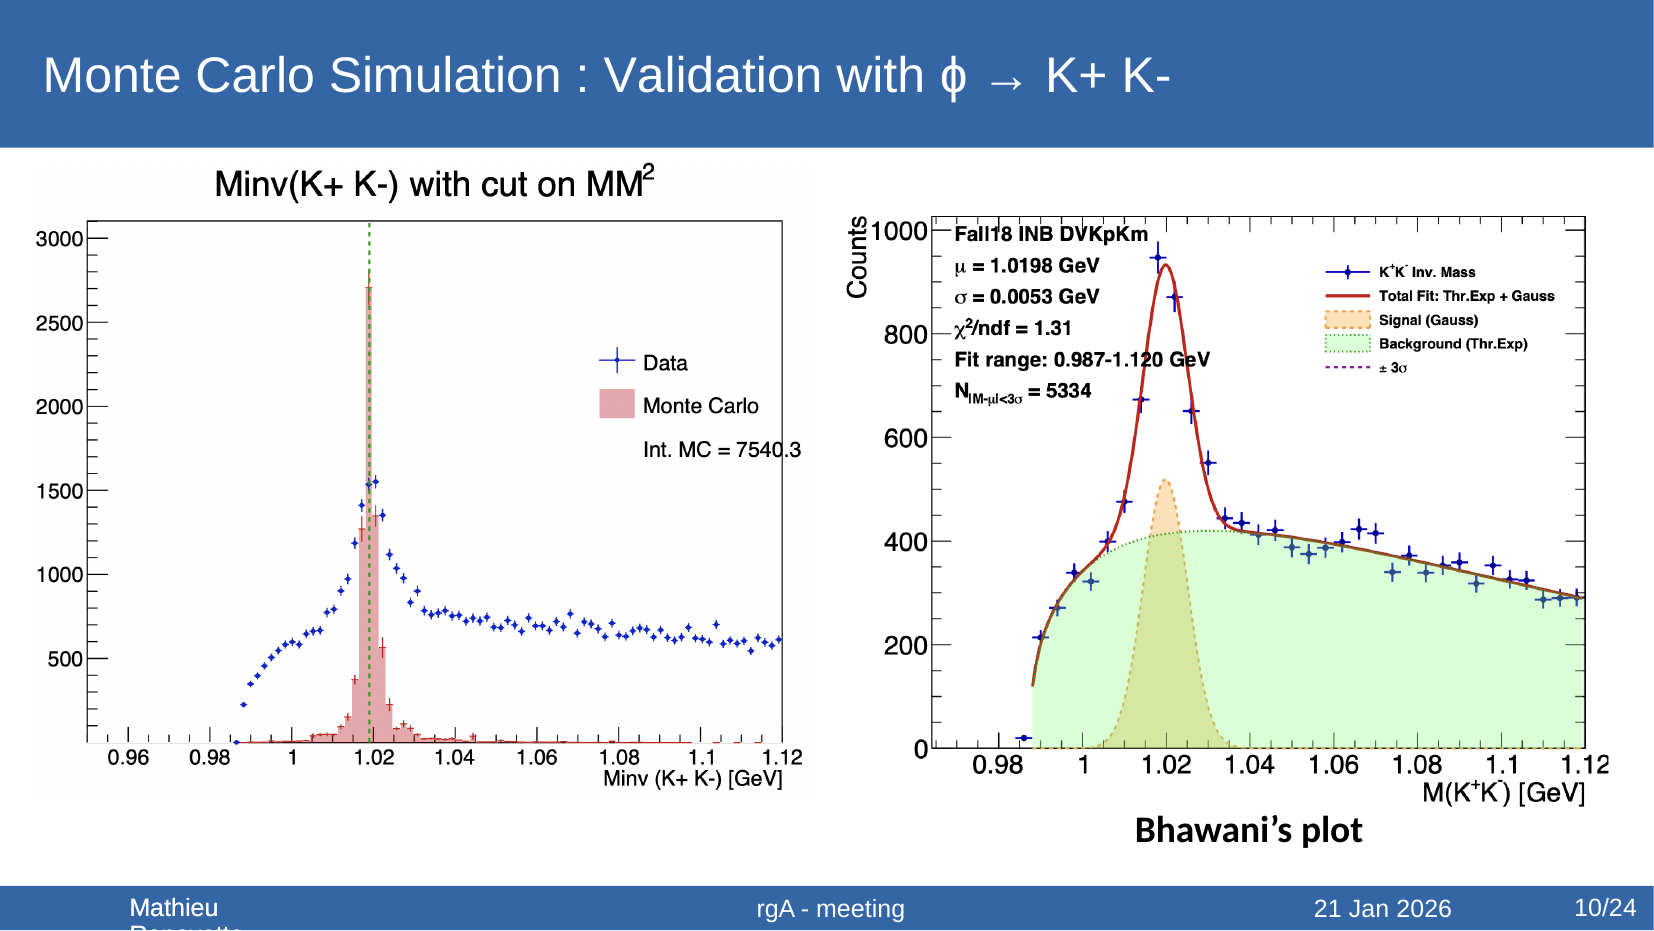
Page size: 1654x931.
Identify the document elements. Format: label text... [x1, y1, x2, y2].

text_box Mathieu Ronayette [114, 885, 355, 929]
text_box Bhawani’s plot [1120, 797, 1418, 858]
text_box [0, 0, 1654, 148]
text_box Monte Carlo Simulation : Validation with ɸ → K+ K- [27, 40, 1264, 114]
text_box rgA - meeting [734, 887, 953, 931]
text_box [226, 885, 1654, 931]
text_box 10/24 [1559, 885, 1654, 930]
picture [33, 162, 814, 798]
text_box 21 Jan 2026 [1299, 887, 1536, 931]
picture [840, 207, 1617, 812]
text_box [0, 885, 131, 931]
